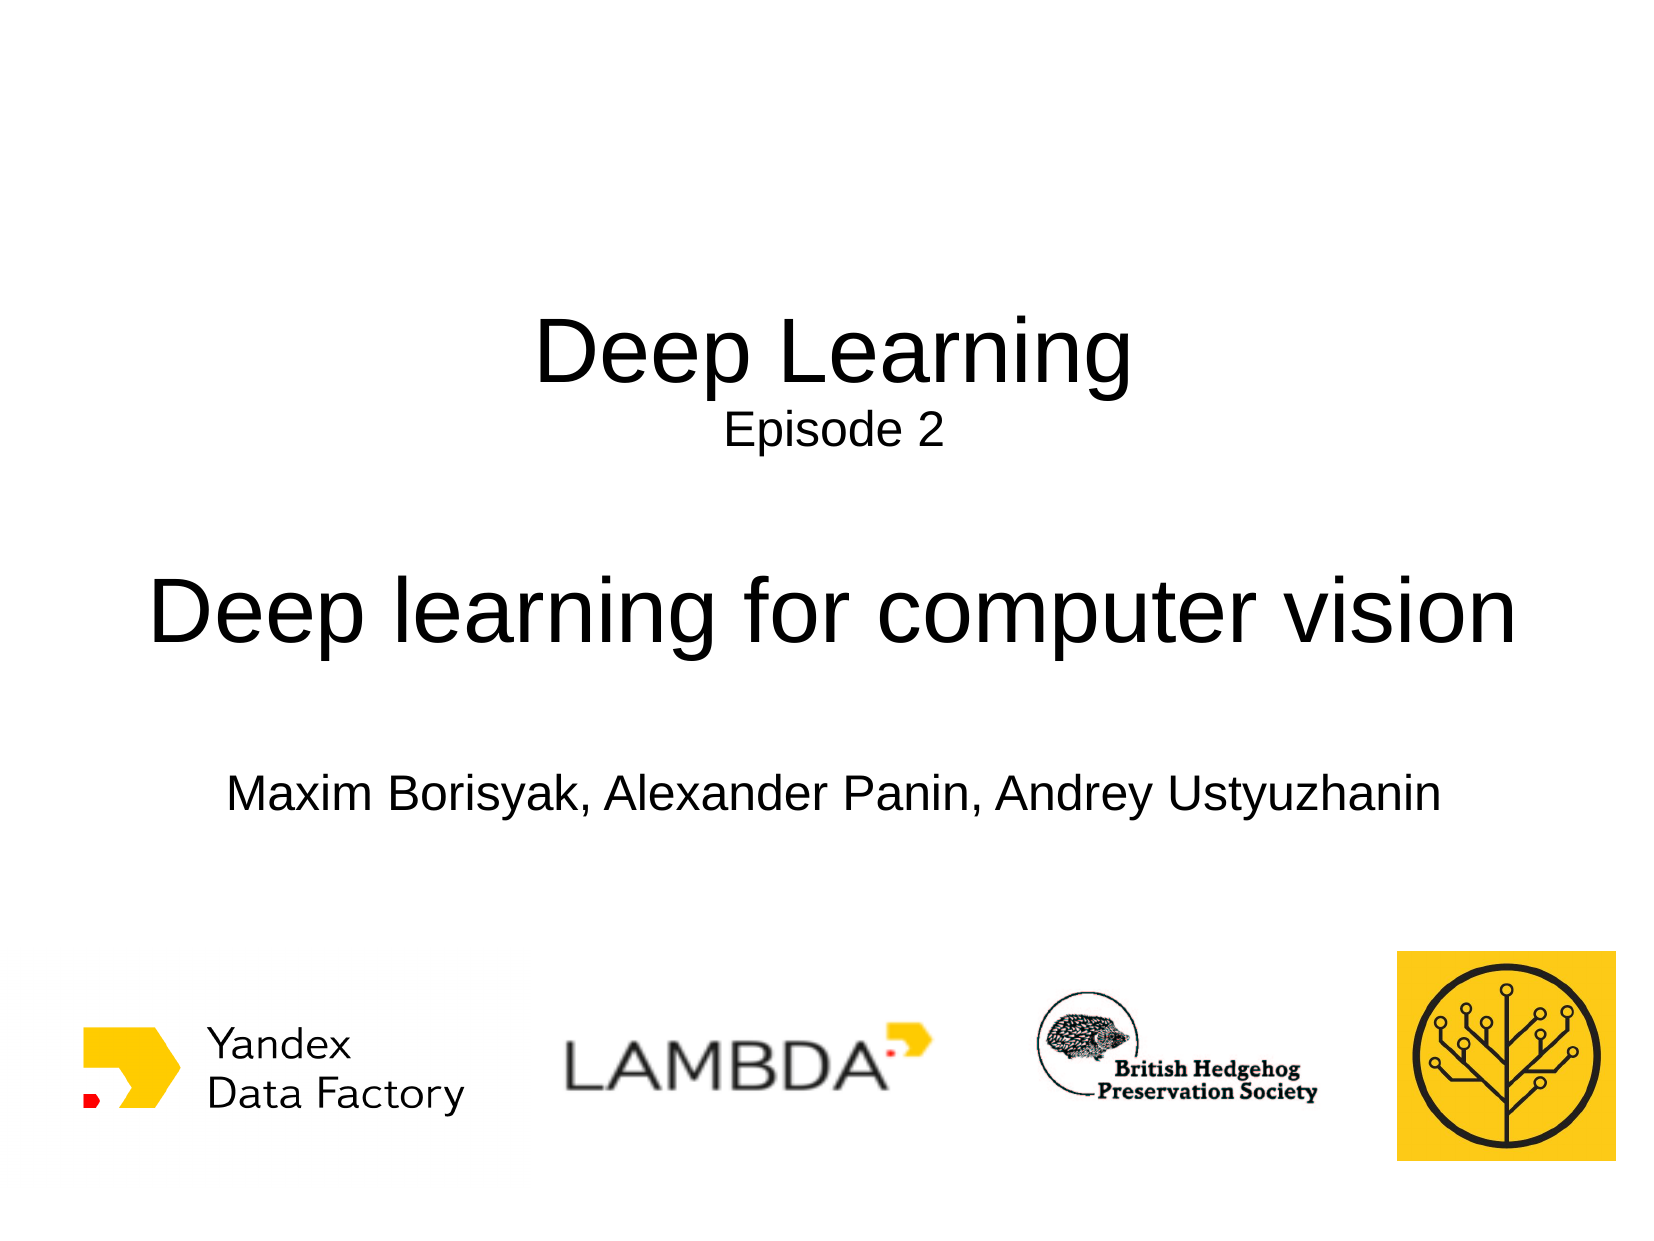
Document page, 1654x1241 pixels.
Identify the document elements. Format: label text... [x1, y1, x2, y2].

picture [992, 942, 1616, 1200]
title Deep Learning Episode 2 Deep learning for computer vision Maxim Borisyak, Alexander Panin, Andrey Ustyuzhanin [90, 298, 1579, 822]
picture [0, 887, 952, 1228]
